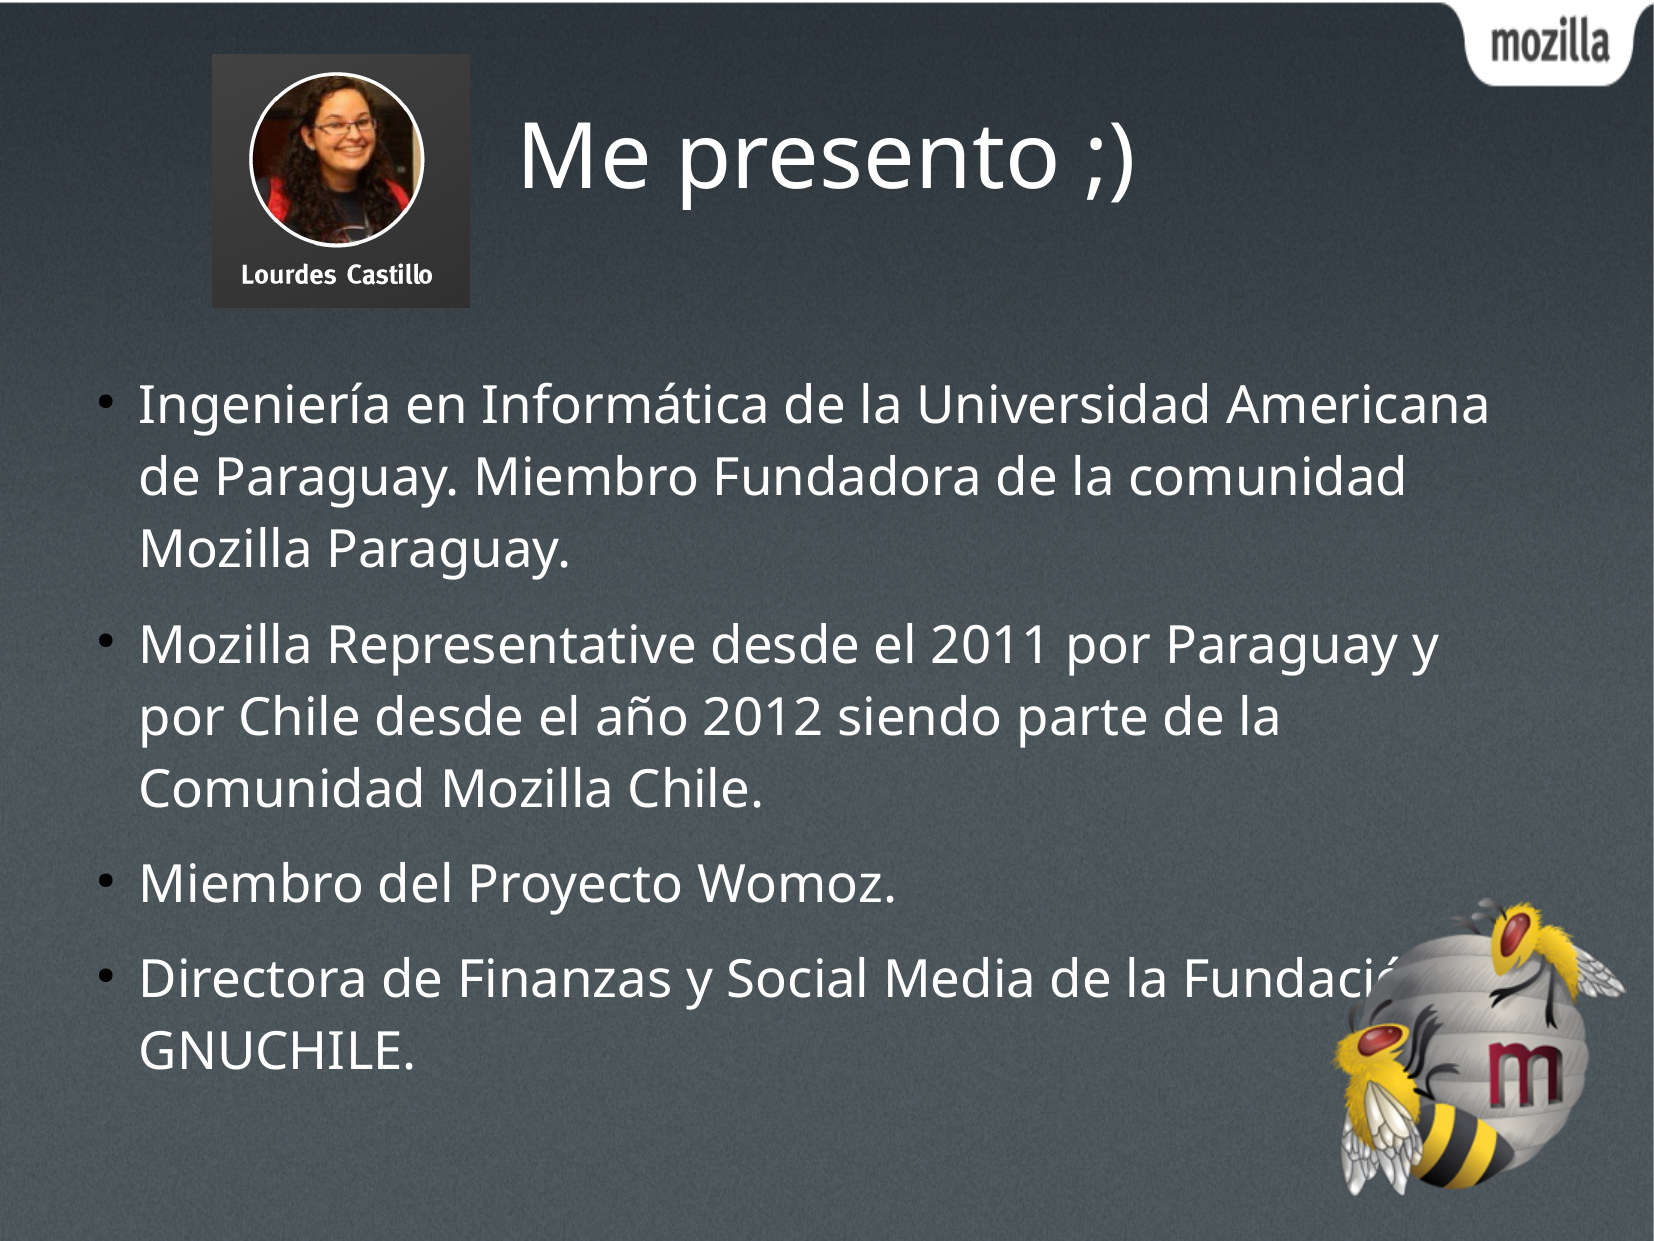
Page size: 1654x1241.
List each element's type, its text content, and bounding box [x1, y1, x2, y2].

list Ingeniería en Informática de la Universidad Americana de Paraguay. Miembro Fundadora de la comunidad Mozilla Paraguay. Mozilla Representative desde el 2011 por Paraguay y por Chile desde el año 2012 siendo parte de la Comunidad Mozilla Chile. Miembro del Proyecto Womoz. Directora de Finanzas y Social Media de la Fundación GNUCHILE. [82, 367, 1538, 1087]
title Me presento ;) [82, 49, 1571, 257]
picture [0, 0, 1654, 1241]
